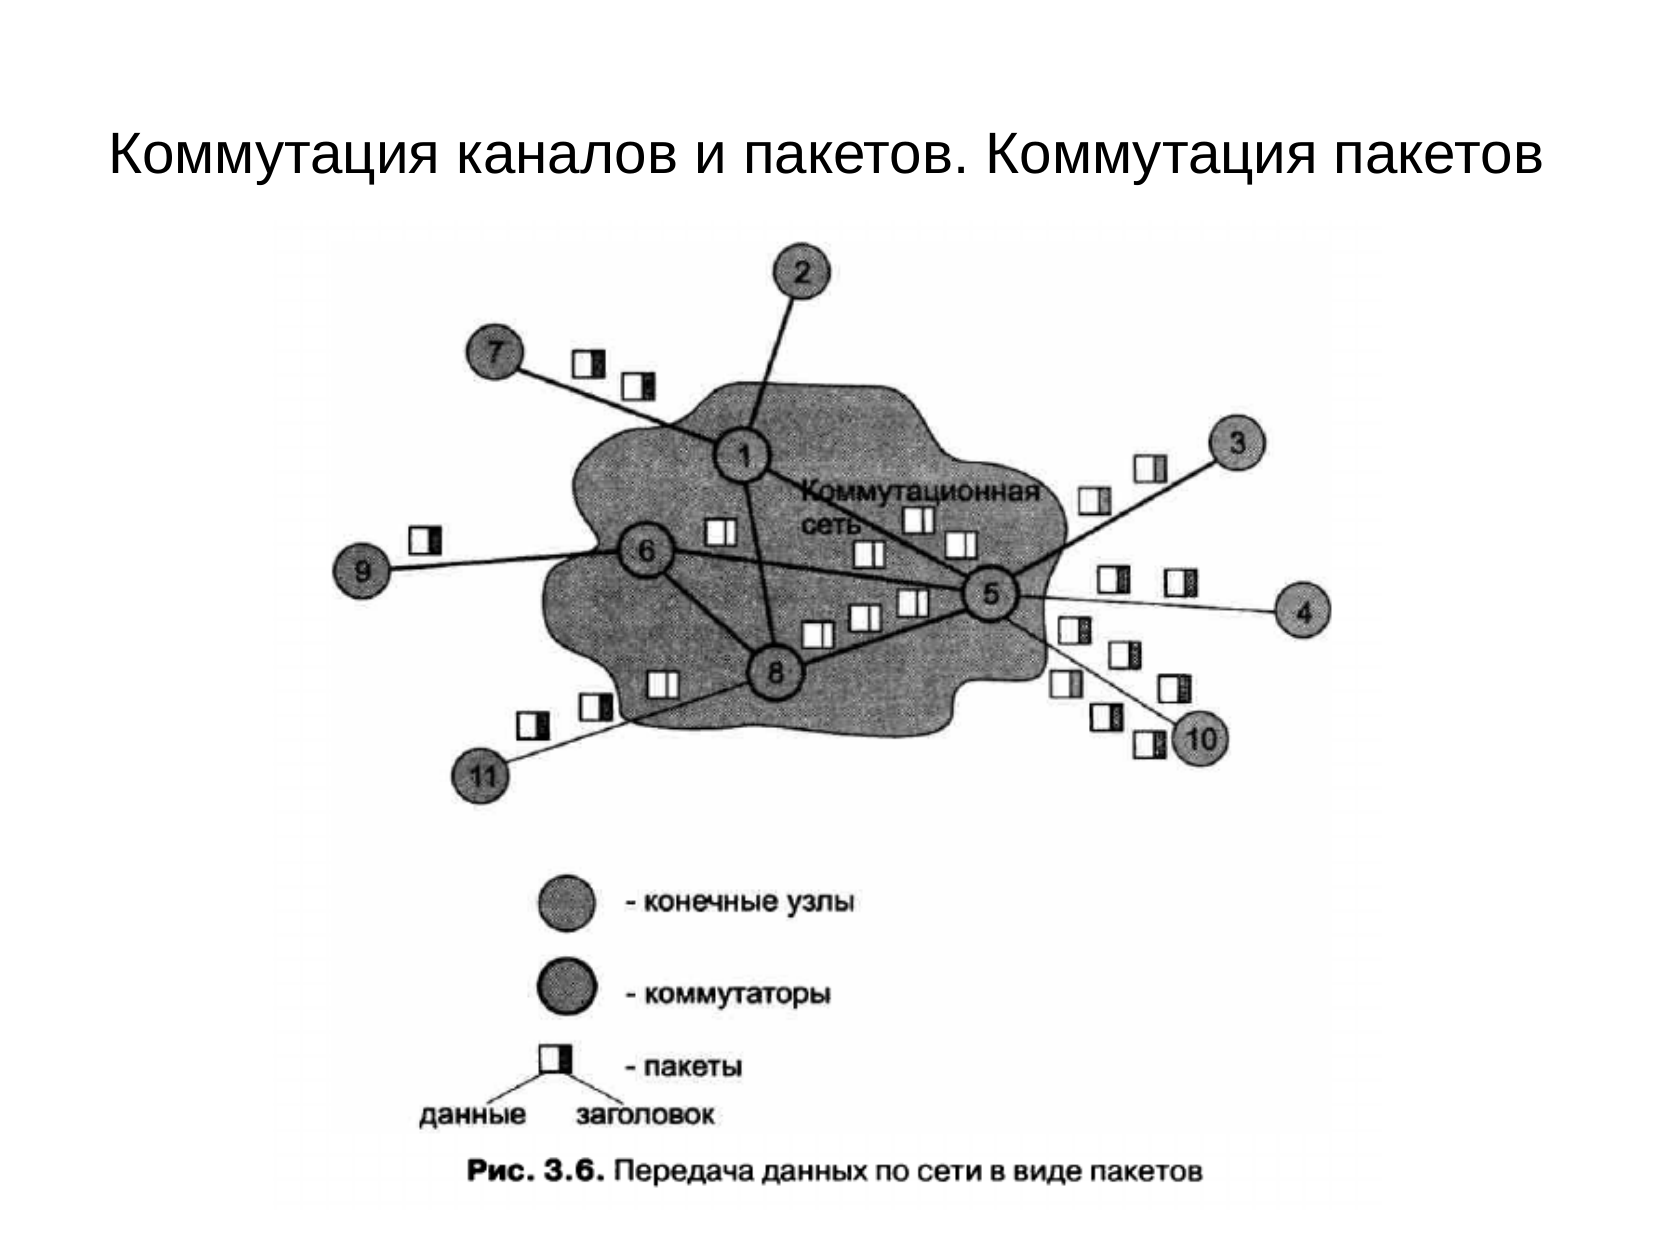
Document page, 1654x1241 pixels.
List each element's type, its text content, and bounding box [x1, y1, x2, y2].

picture [273, 220, 1382, 1210]
title Коммутация каналов и пакетов. Коммутация пакетов [82, 49, 1571, 257]
